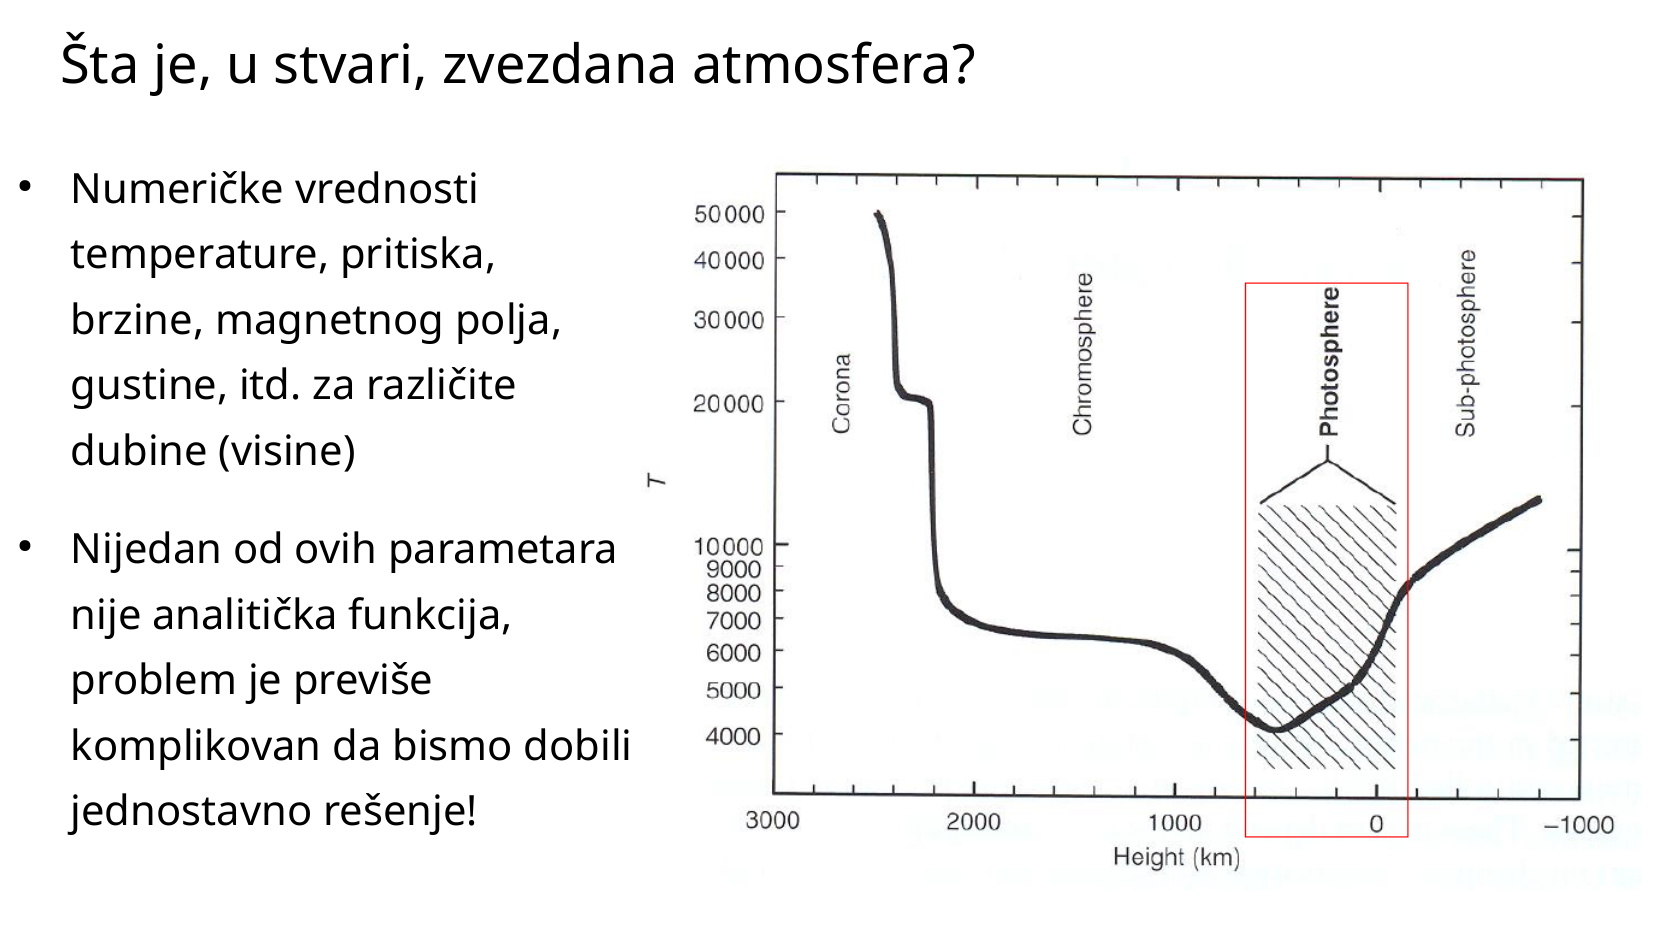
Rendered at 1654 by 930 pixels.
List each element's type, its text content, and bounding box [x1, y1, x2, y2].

title Šta je, u stvari, zvezdana atmosfera? [59, 13, 1648, 113]
list Numeričke vrednosti temperature, pritiska, brzine, magnetnog polja, gustine, itd. za različite dubine (visine) Nijedan od ovih parametara nije analitička funkcija, problem je previše komplikovan da bismo dobili jednostavno rešenje! [0, 150, 638, 880]
picture [623, 149, 1642, 893]
